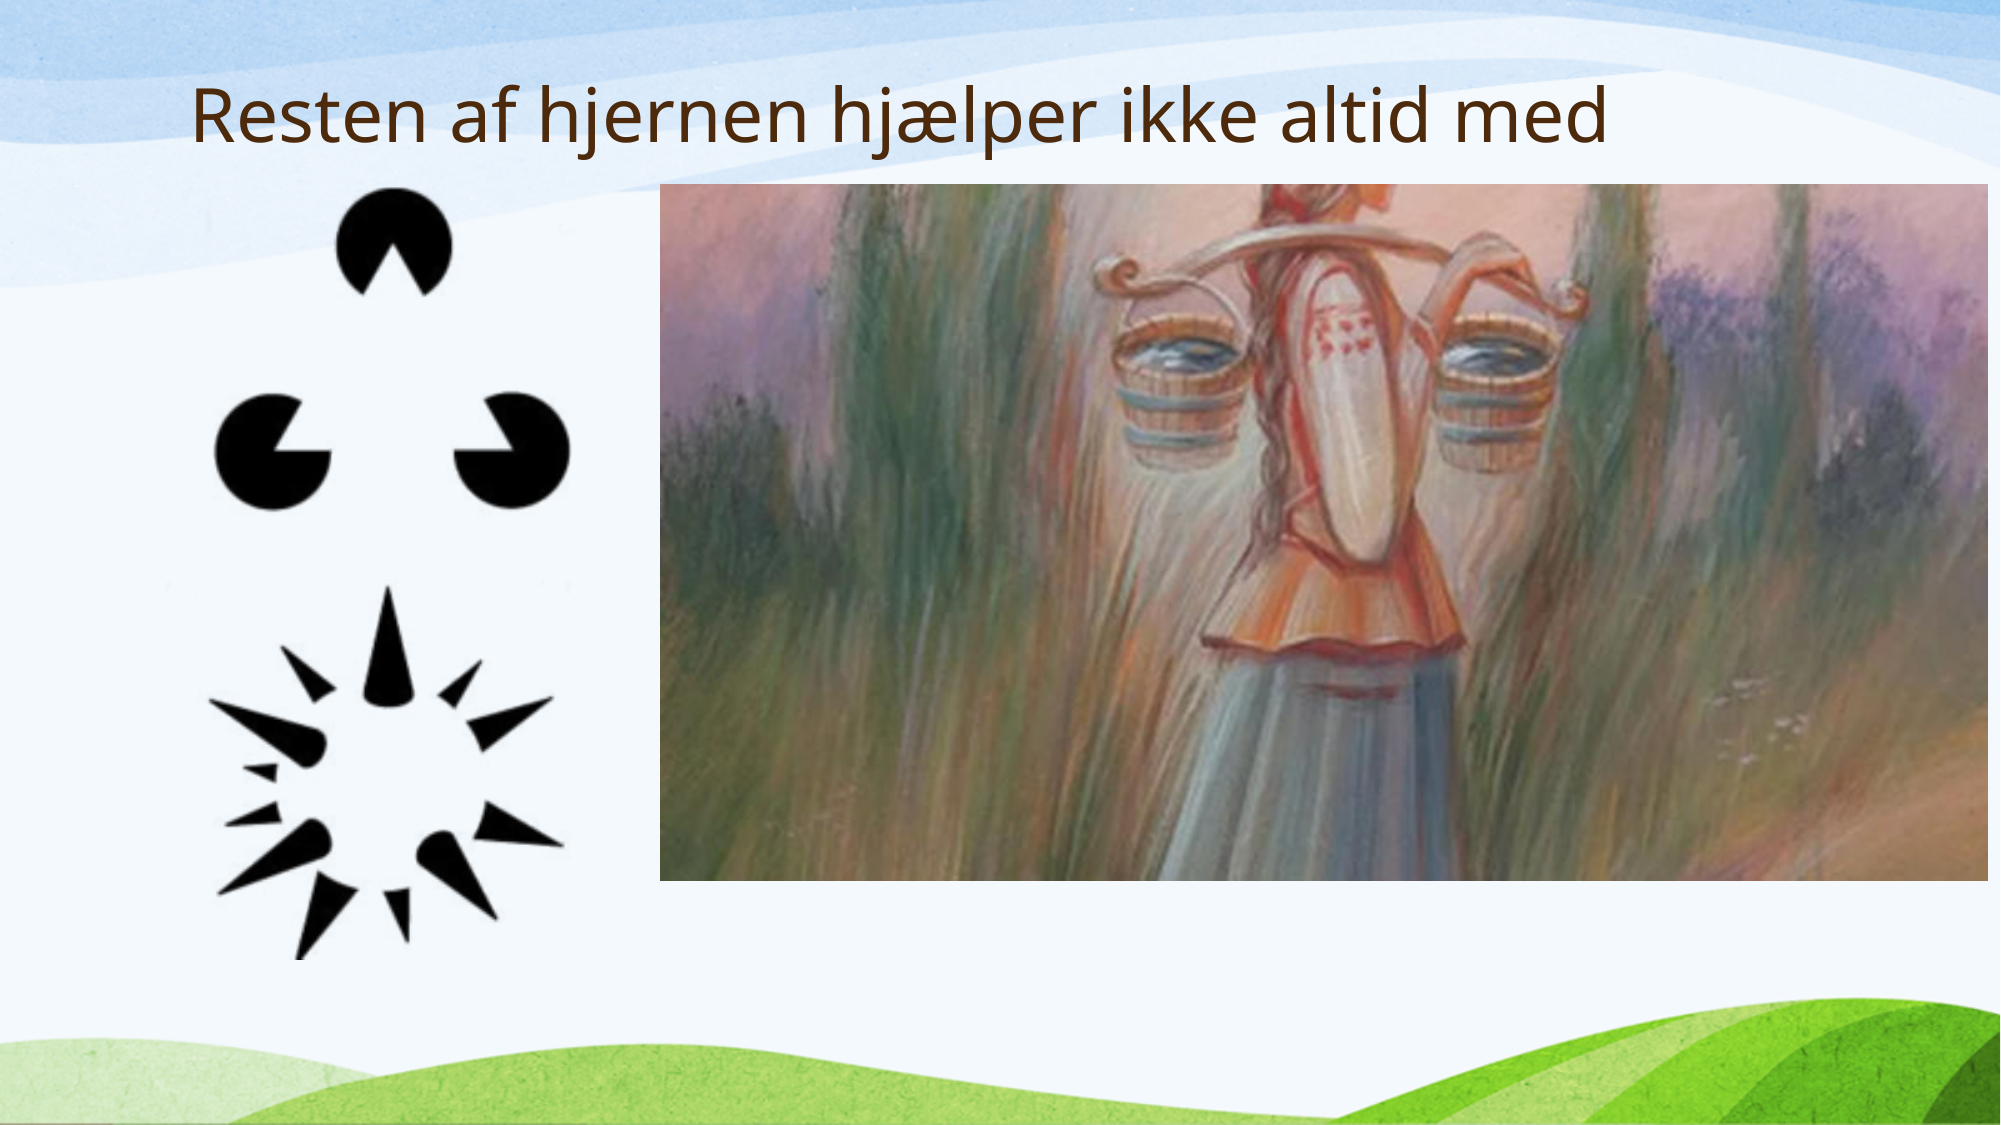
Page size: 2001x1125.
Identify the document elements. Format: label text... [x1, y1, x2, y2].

title Resten af hjernen hjælper ikke altid med [174, 50, 1825, 167]
picture [0, 0, 2001, 1125]
